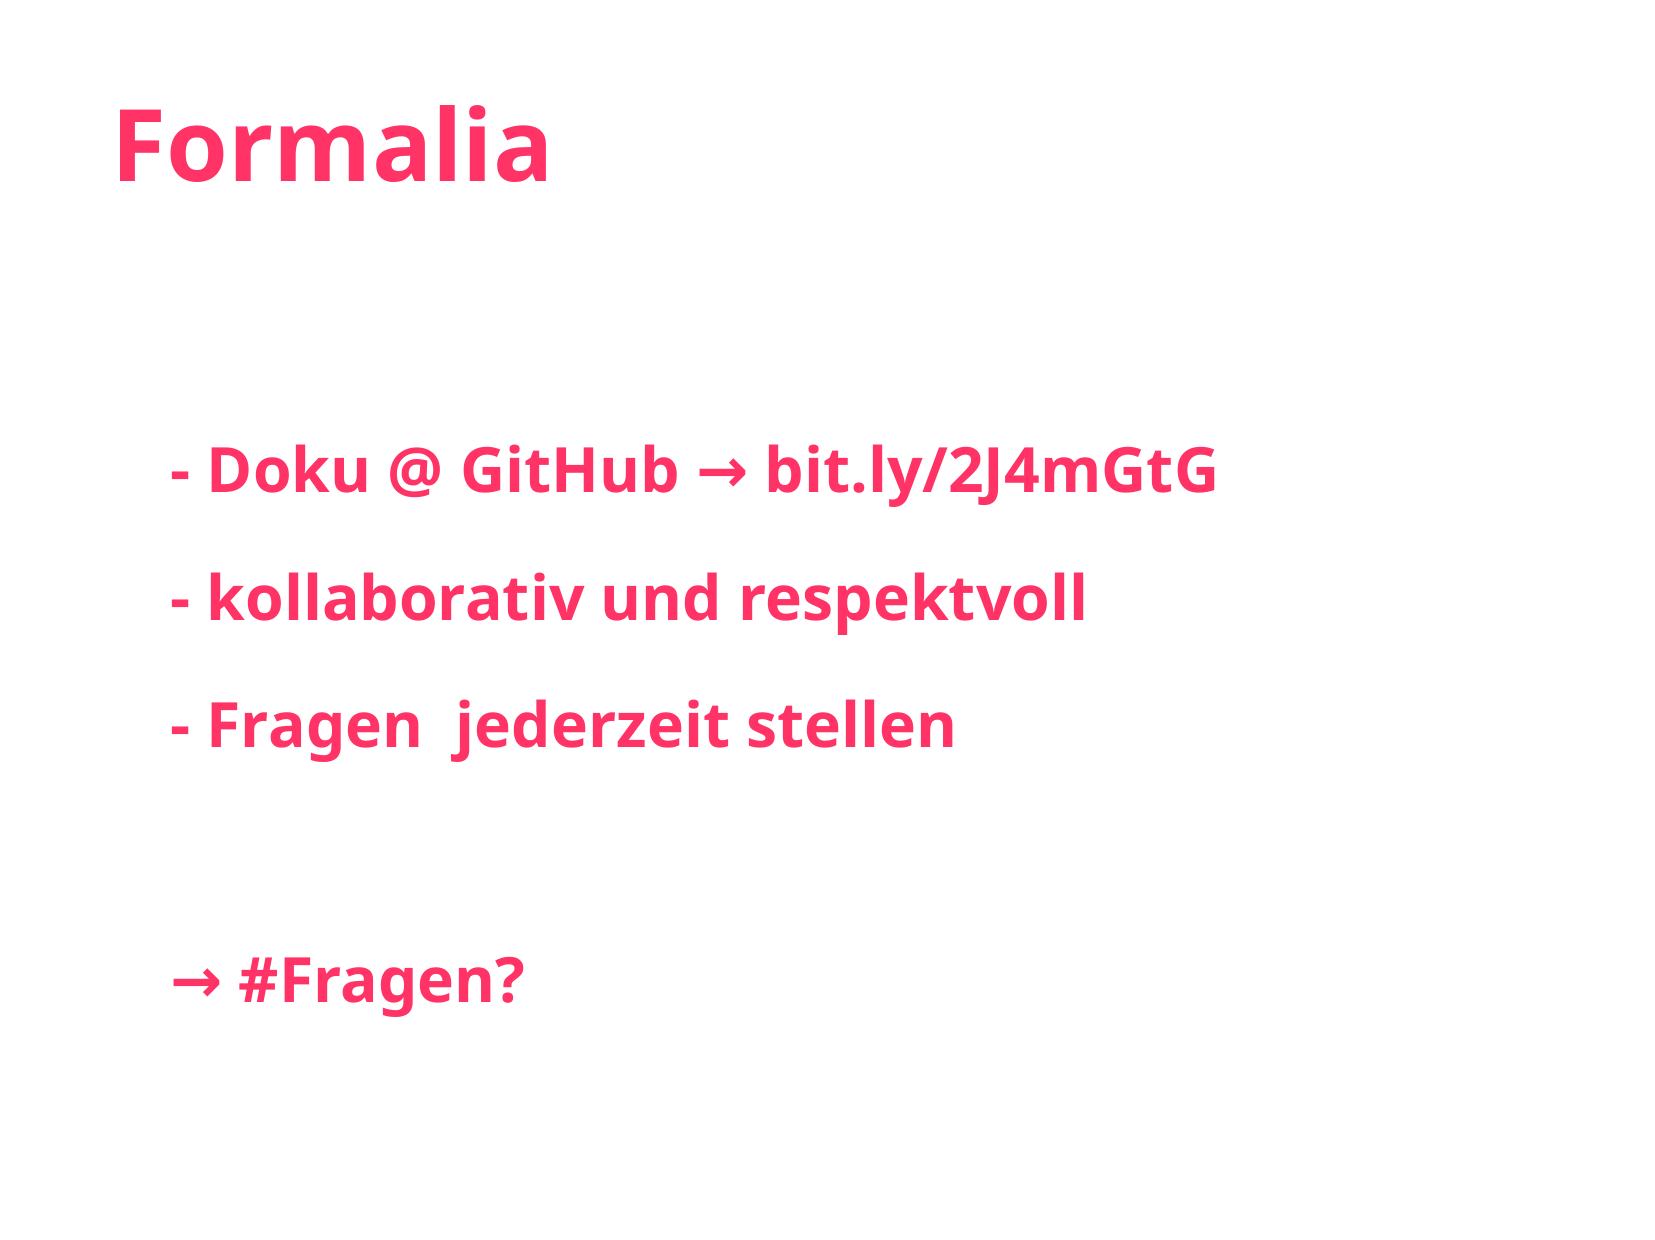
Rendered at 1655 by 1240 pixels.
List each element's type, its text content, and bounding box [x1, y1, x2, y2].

text_box Formalia [96, 67, 1447, 195]
title - Doku @ GitHub → bit.ly/2J4mGtG - kollaborativ und respektvoll - Fragen jederzeit stellen → #Fragen? [135, 434, 1531, 970]
